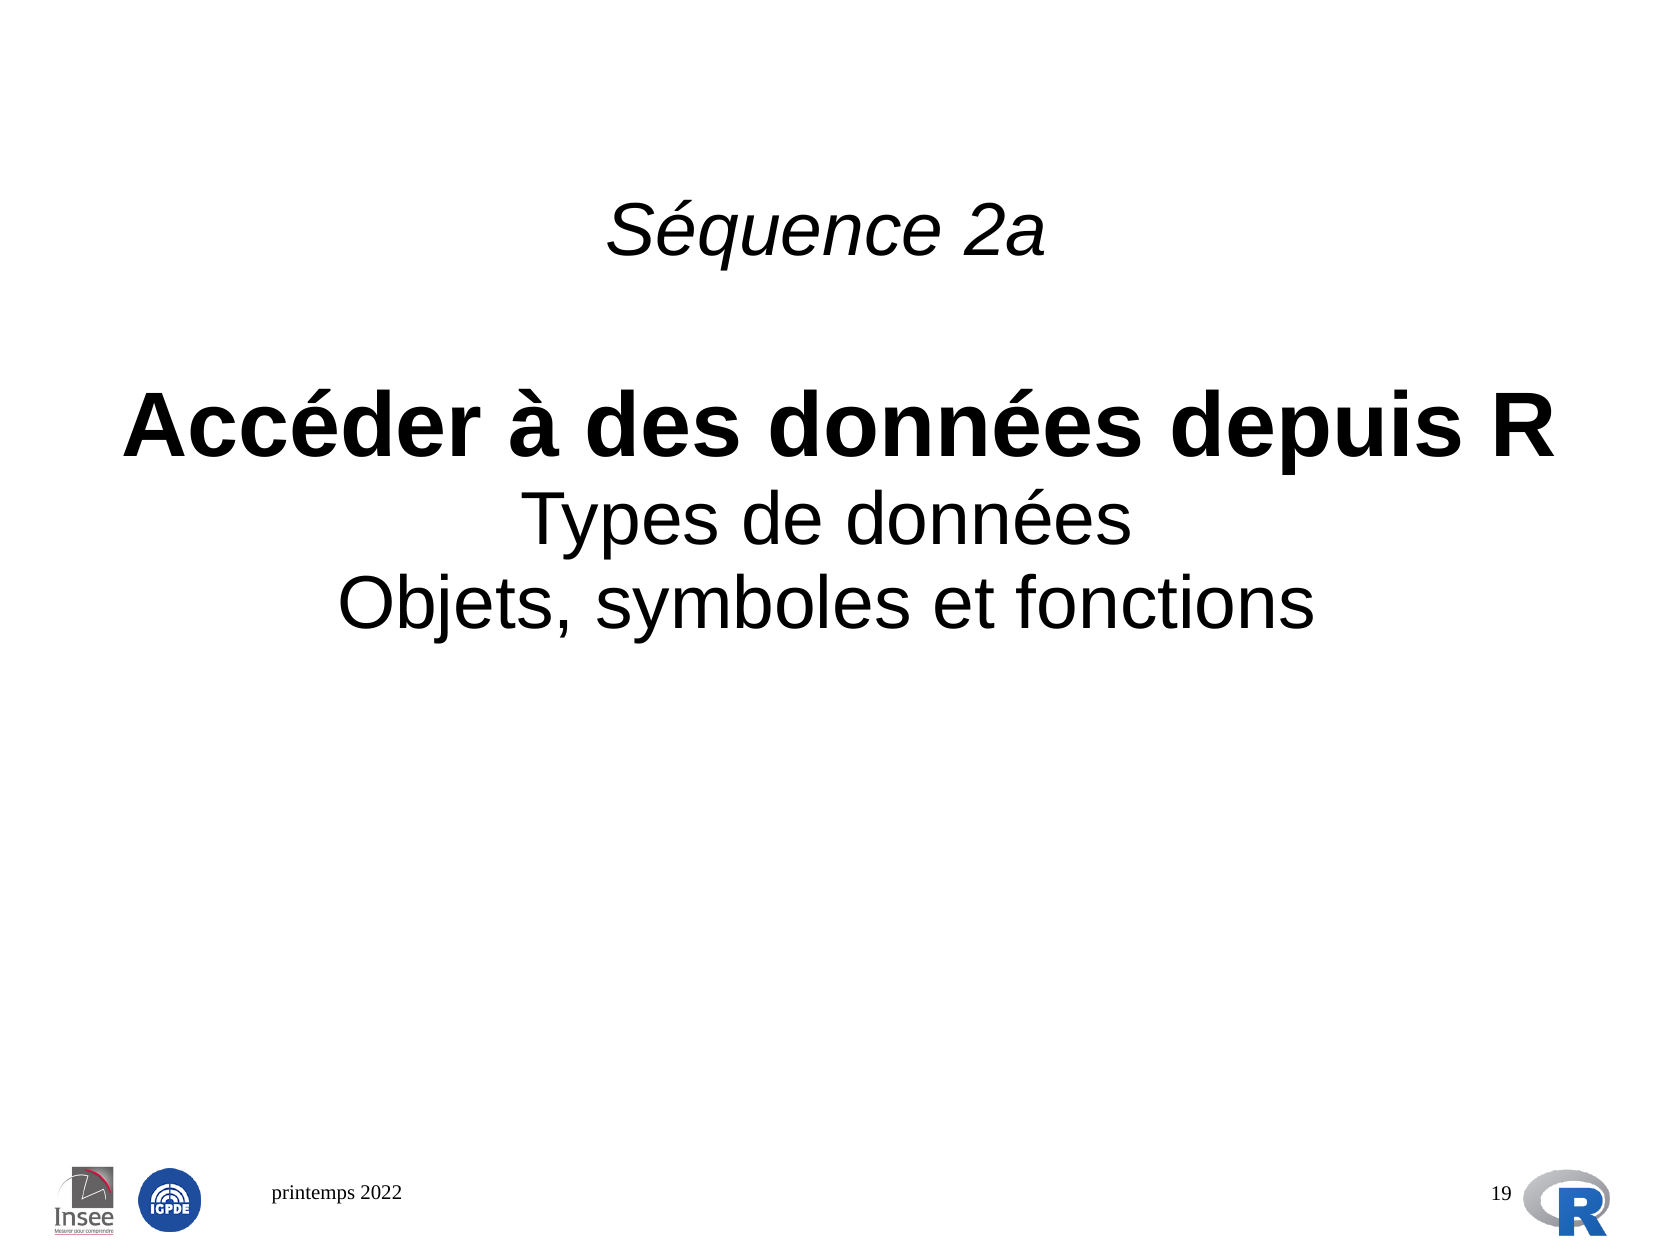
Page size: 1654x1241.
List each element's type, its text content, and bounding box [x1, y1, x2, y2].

picture [138, 1168, 201, 1232]
picture [47, 1163, 120, 1236]
title Séquence 2a Accéder à des données depuis R Types de données Objets, symboles et fonctions [0, 187, 1654, 645]
picture [1523, 1169, 1610, 1236]
